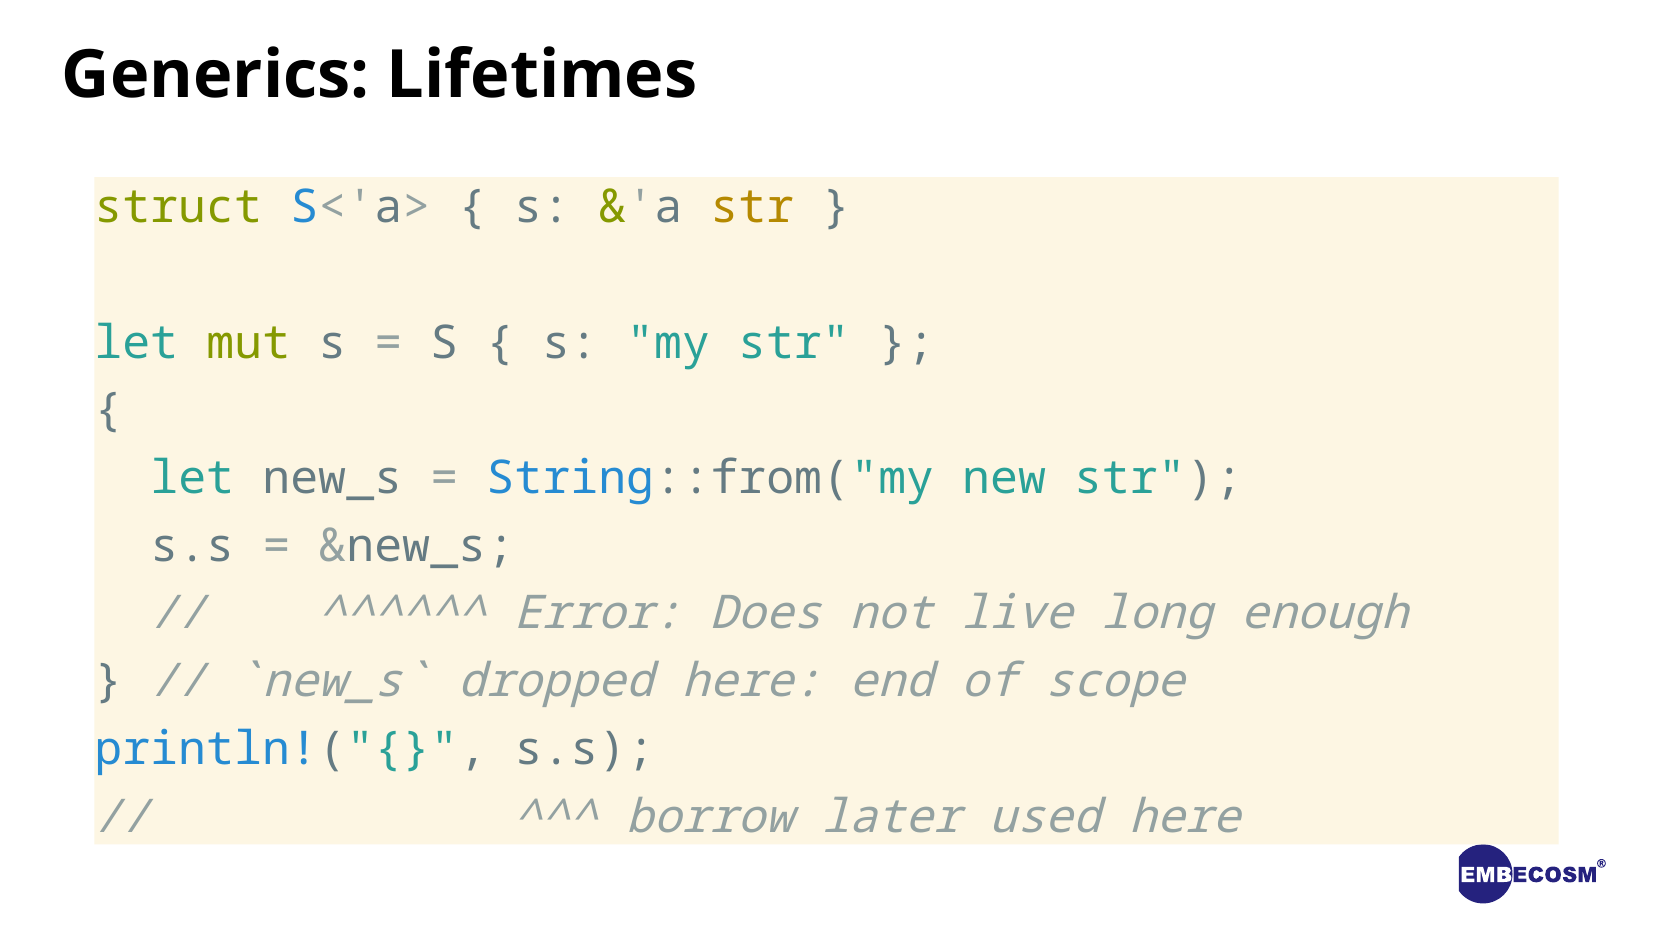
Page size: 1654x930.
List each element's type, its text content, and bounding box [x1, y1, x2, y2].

list struct S<'a> { s: &'a str } let mut s = S { s: "my str" }; { let new_s = String::from("my new str"); s.s = &new_s; // ^^^^^^ Error: Does not live long enough } // `new_s` dropped here: end of scope println!("{}", s.s); // ^^^ borrow later used here [94, 177, 1559, 845]
title Generics: Lifetimes [47, 26, 1606, 178]
